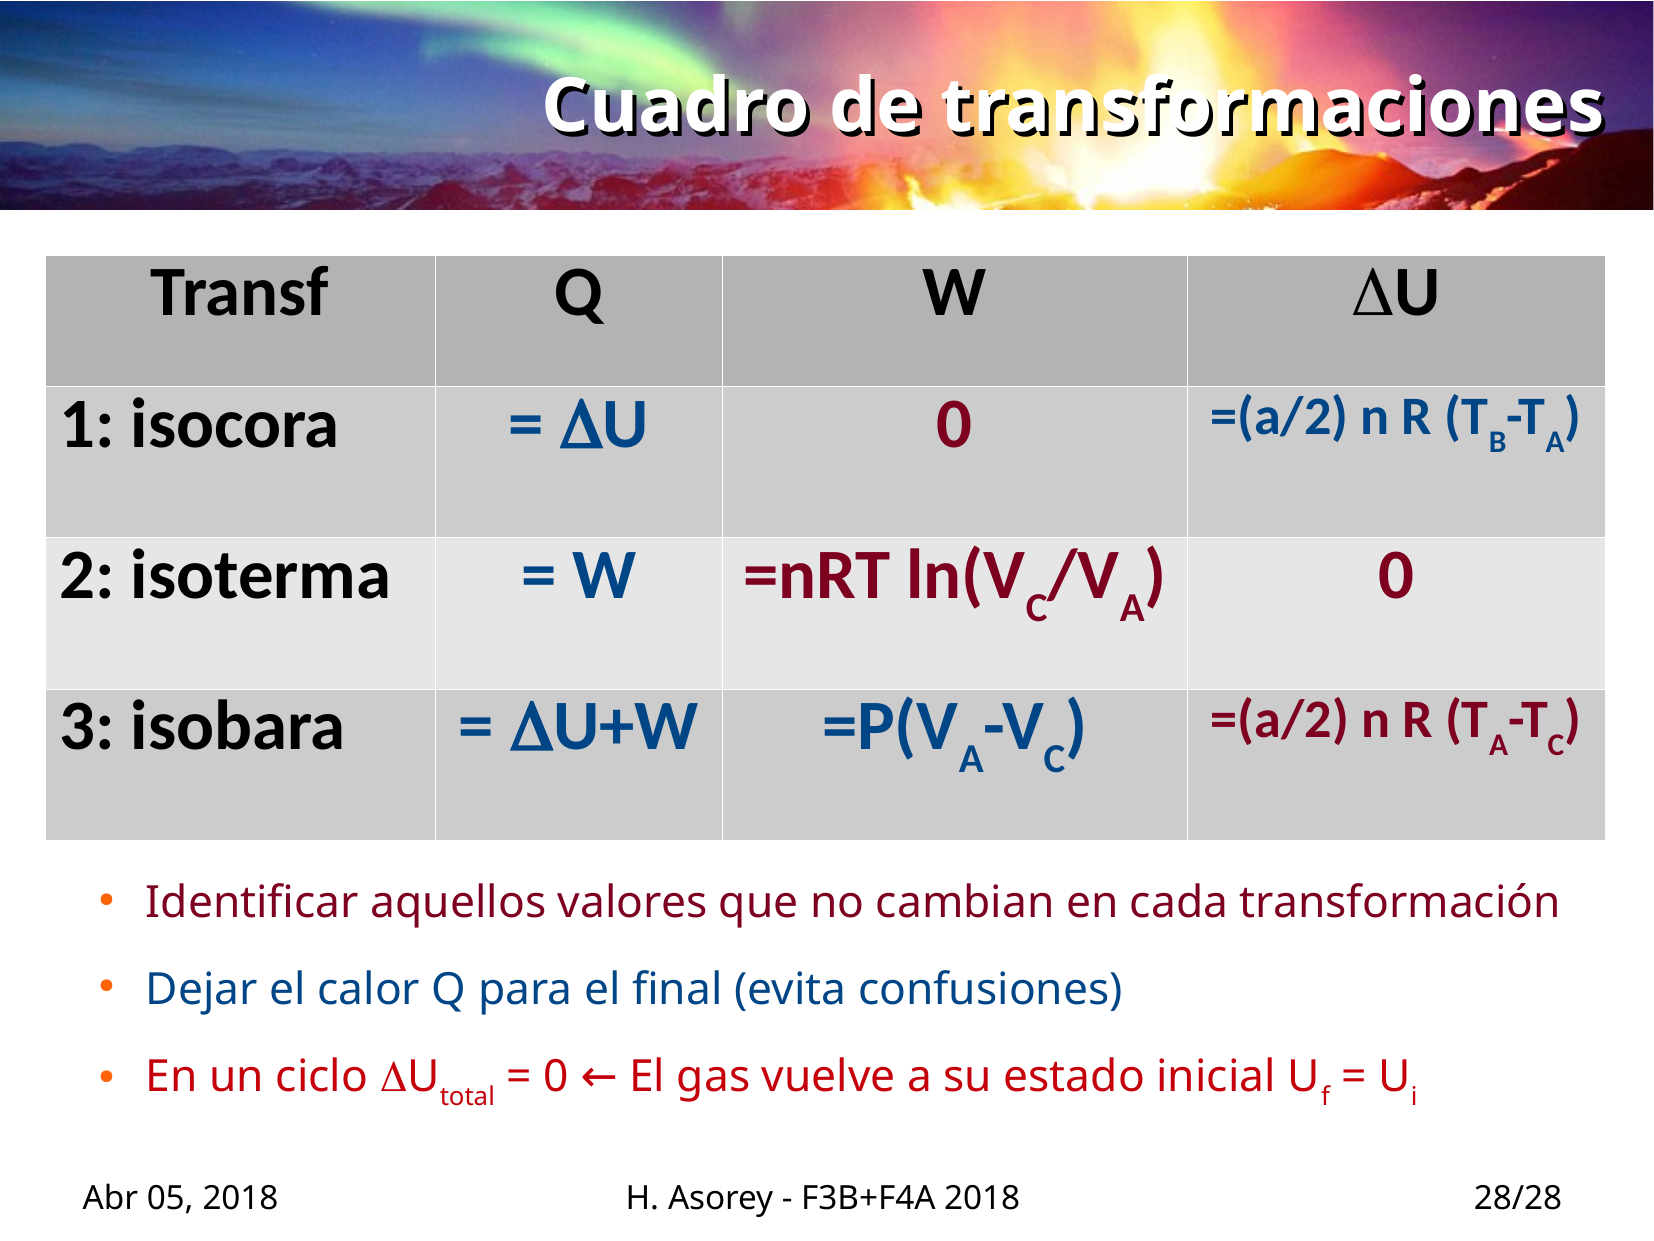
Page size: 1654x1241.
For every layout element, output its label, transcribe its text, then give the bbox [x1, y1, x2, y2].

table_cell = W [436, 538, 722, 689]
table_cell =P(VA-VC) [723, 690, 1187, 840]
table_header DU [1188, 256, 1605, 386]
table_cell = DU [436, 387, 722, 537]
title Cuadro de transformaciones [45, 15, 1606, 191]
table_cell =(a/2) n R (TB-TA) [1188, 387, 1605, 537]
table_cell 2: isoterma [46, 538, 435, 689]
table_header Transf [46, 256, 435, 386]
table_cell 0 [723, 387, 1187, 537]
table_cell = DU+W [436, 690, 722, 840]
table_cell =nRT ln(VC/VA) [723, 538, 1187, 689]
table_cell 1: isocora [46, 387, 435, 537]
table_header Q [436, 256, 722, 386]
picture [0, 1, 1654, 210]
table_cell =(a/2) n R (TA-TC) [1188, 690, 1605, 840]
list Identificar aquellos valores que no cambian en cada transformación Dejar el calor Q para el final (evita confusiones) En un ciclo DUtotal = 0 ← El gas vuelve a su estado inicial Uf = Ui [82, 870, 1571, 1156]
table_cell 0 [1188, 538, 1605, 689]
table_cell 3: isobara [46, 690, 435, 840]
table_header W [723, 256, 1187, 386]
